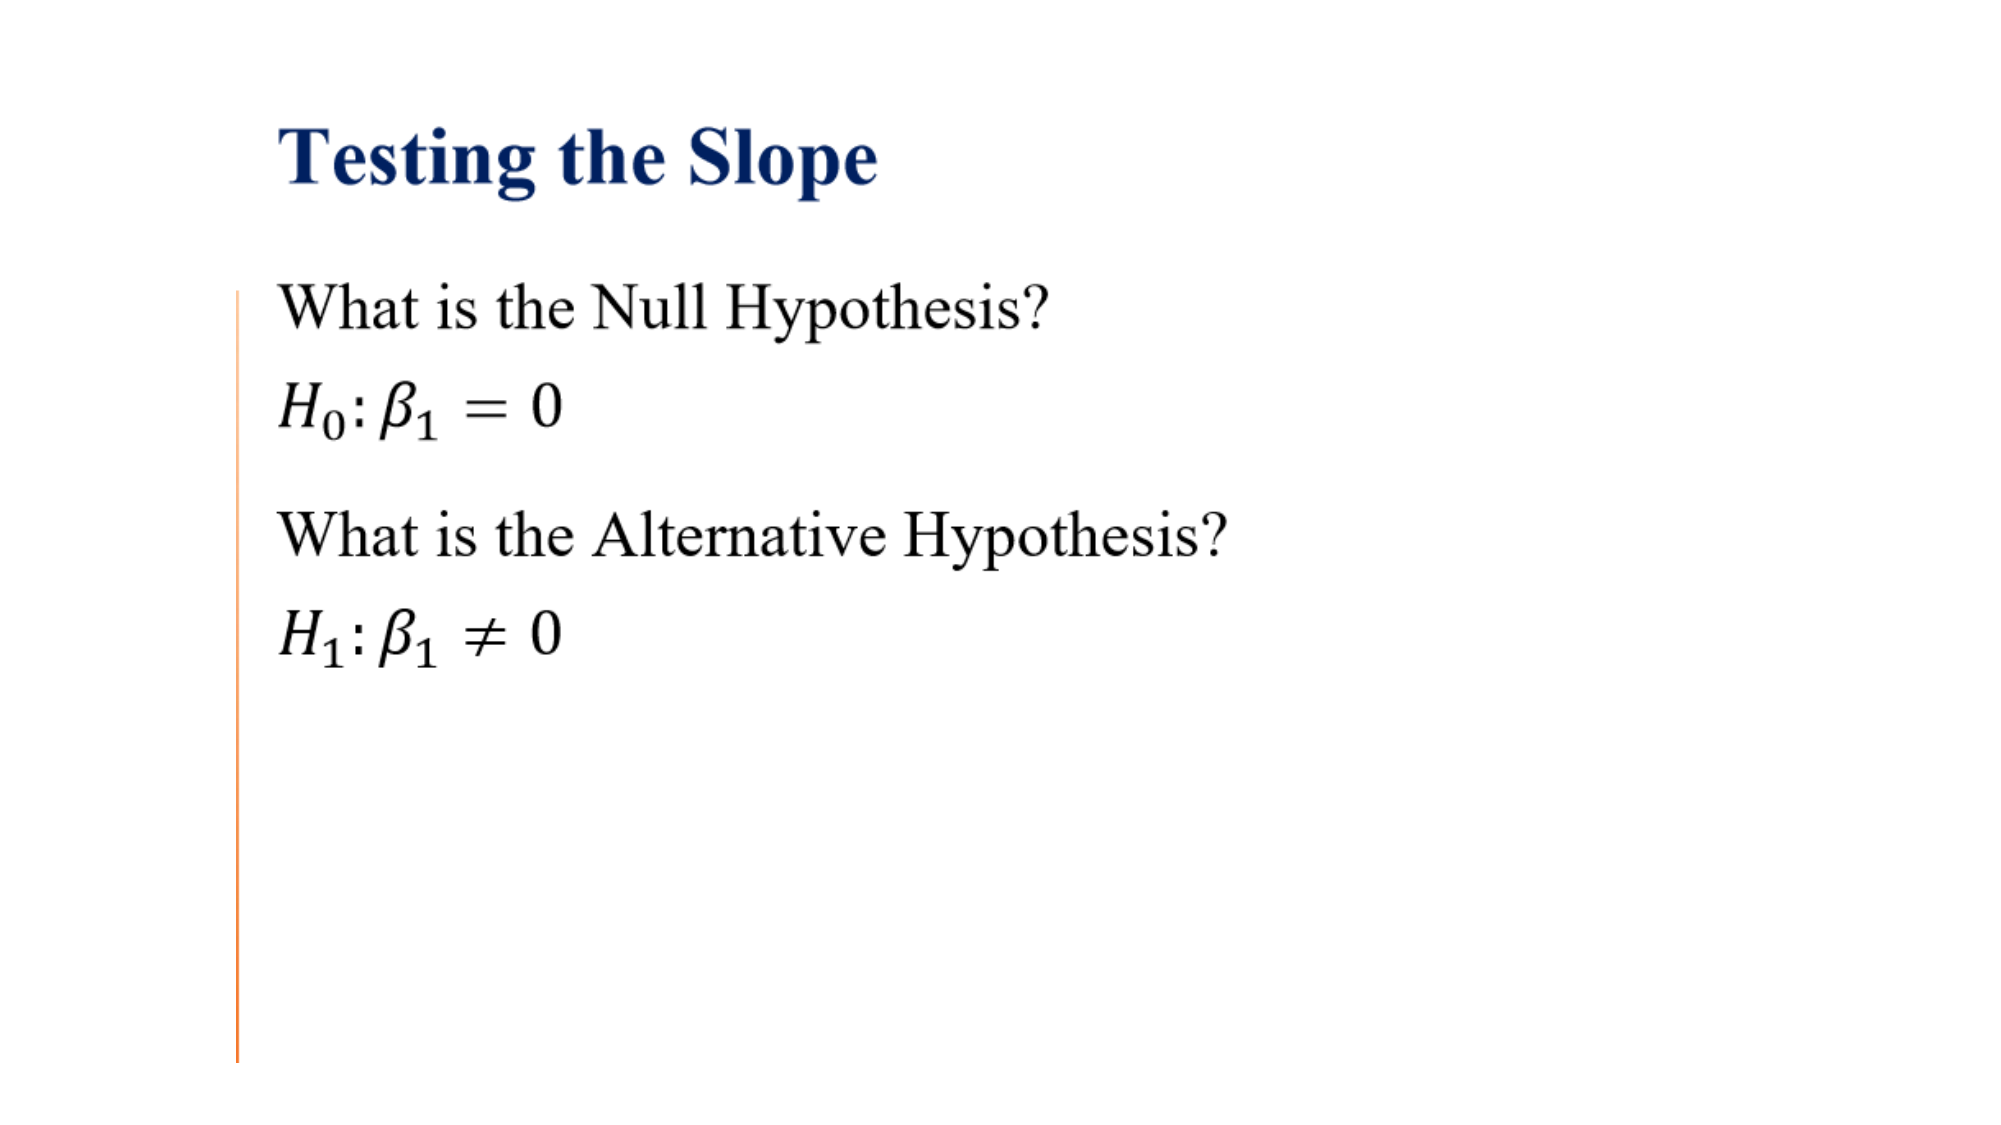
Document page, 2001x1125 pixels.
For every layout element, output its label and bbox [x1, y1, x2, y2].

picture [236, 99, 1831, 1063]
